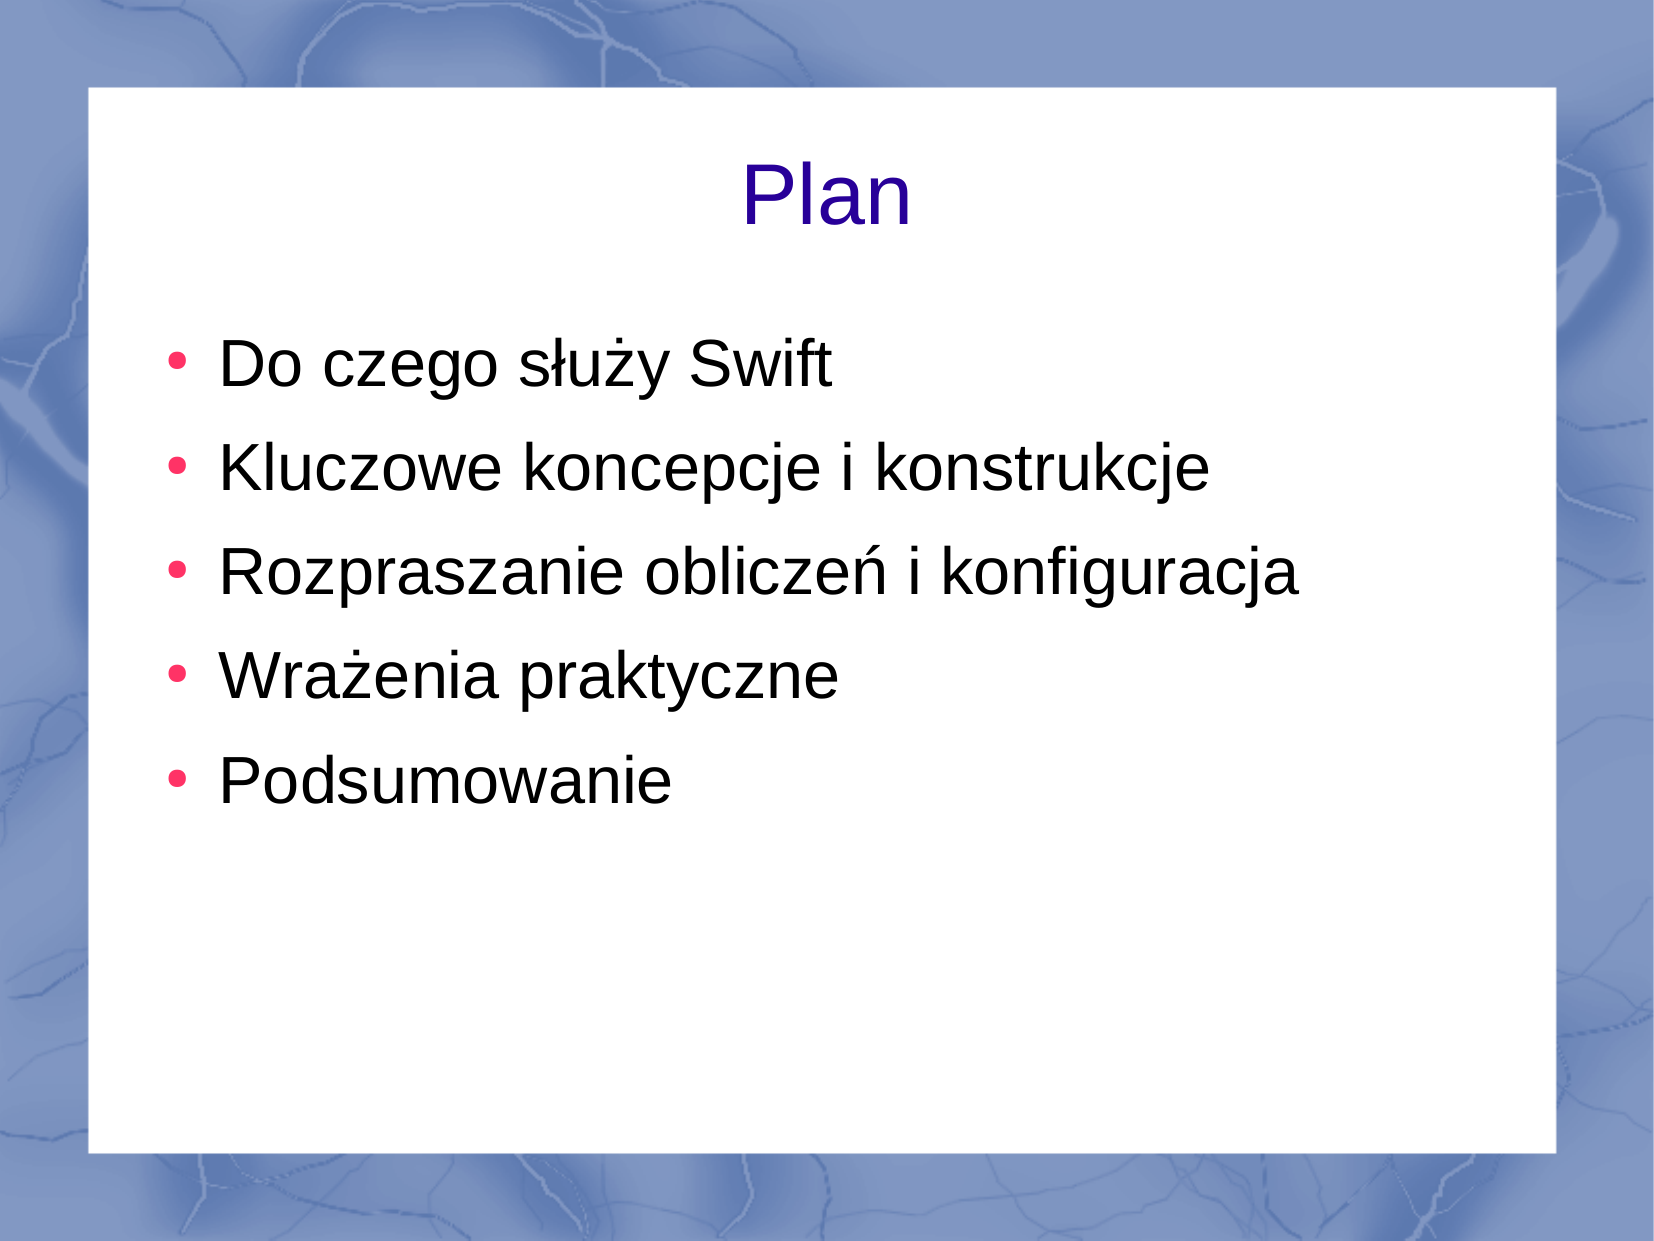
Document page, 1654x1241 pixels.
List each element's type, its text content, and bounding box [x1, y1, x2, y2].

list Do czego służy Swift Kluczowe koncepcje i konstrukcje Rozpraszanie obliczeń i konfiguracja Wrażenia praktyczne Podsumowanie [147, 325, 1506, 1045]
picture [0, 0, 1654, 1241]
title Plan [118, 90, 1536, 298]
